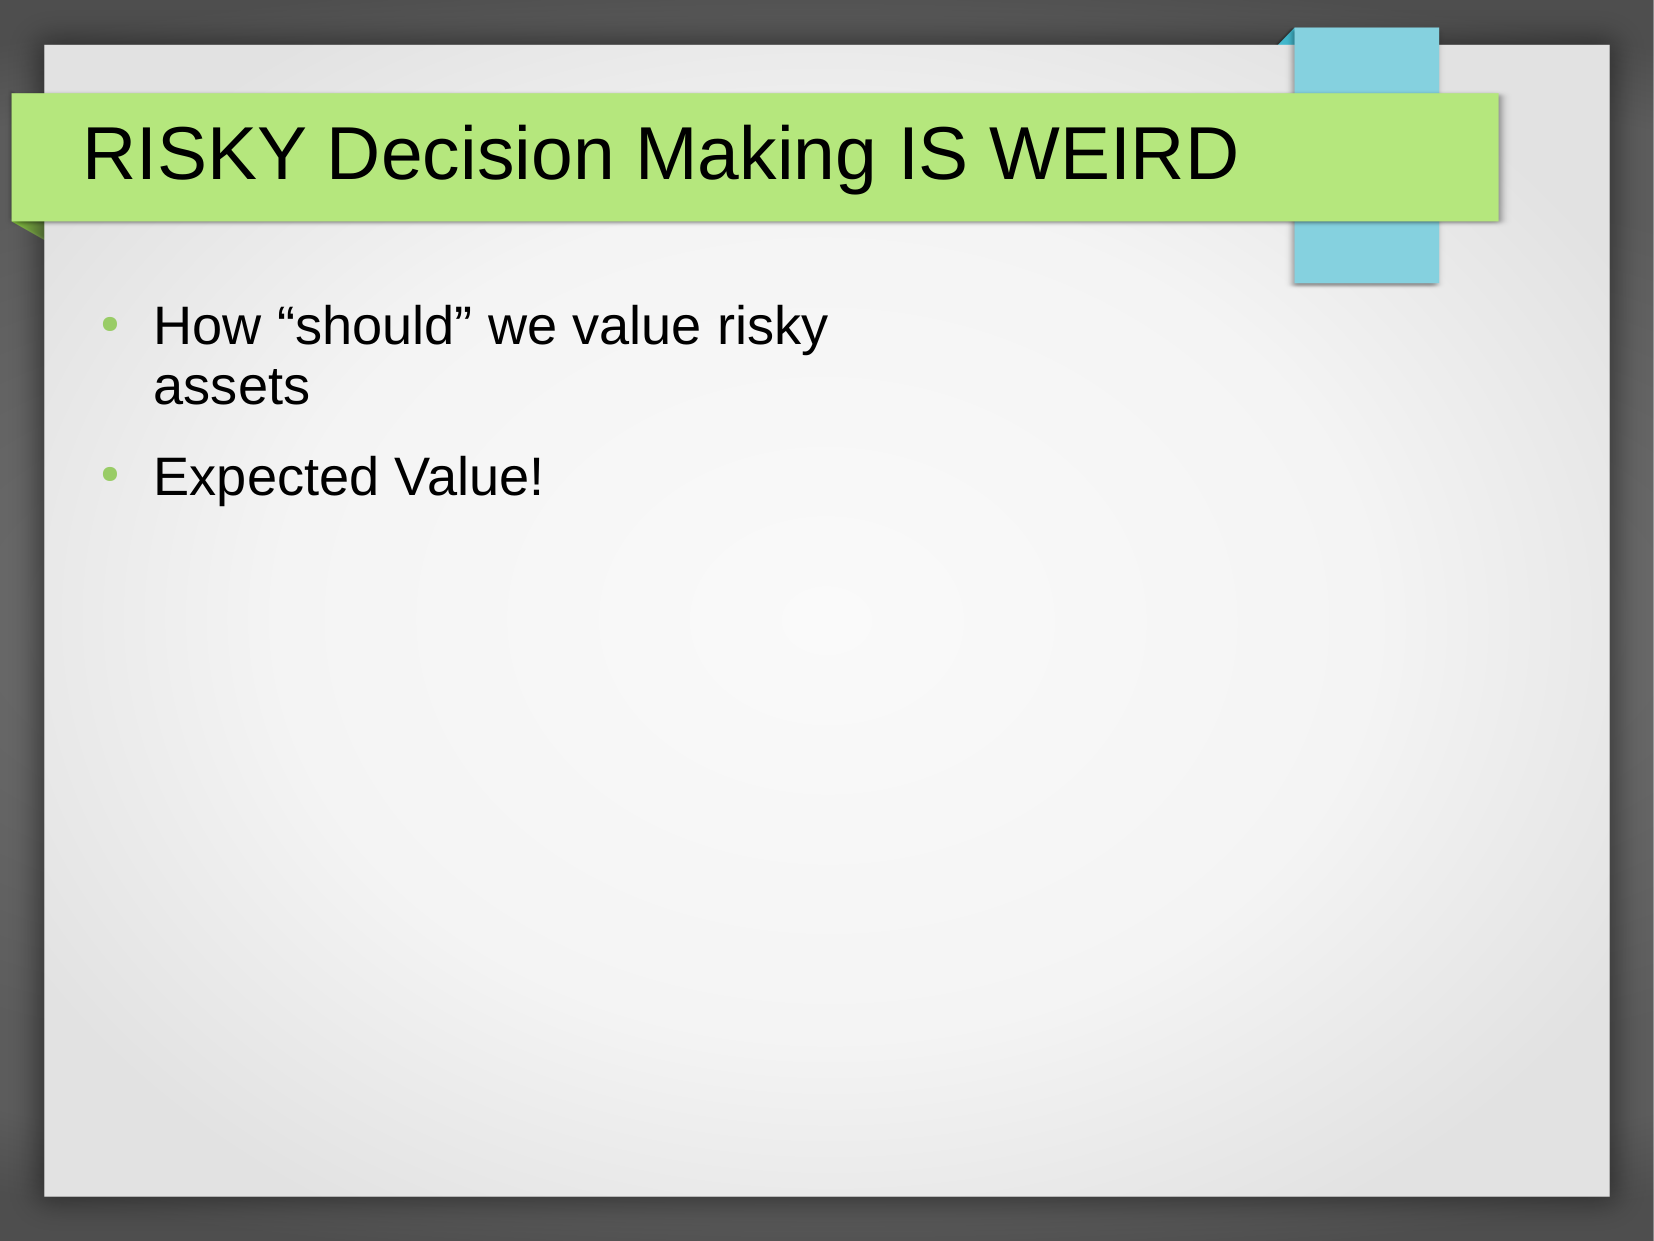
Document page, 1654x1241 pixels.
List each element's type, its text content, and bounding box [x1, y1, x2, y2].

title RISKY Decision Making IS WEIRD [82, 94, 1264, 213]
picture [0, 0, 1654, 1241]
list How “should” we value risky assets Expected Value! [82, 295, 901, 1141]
